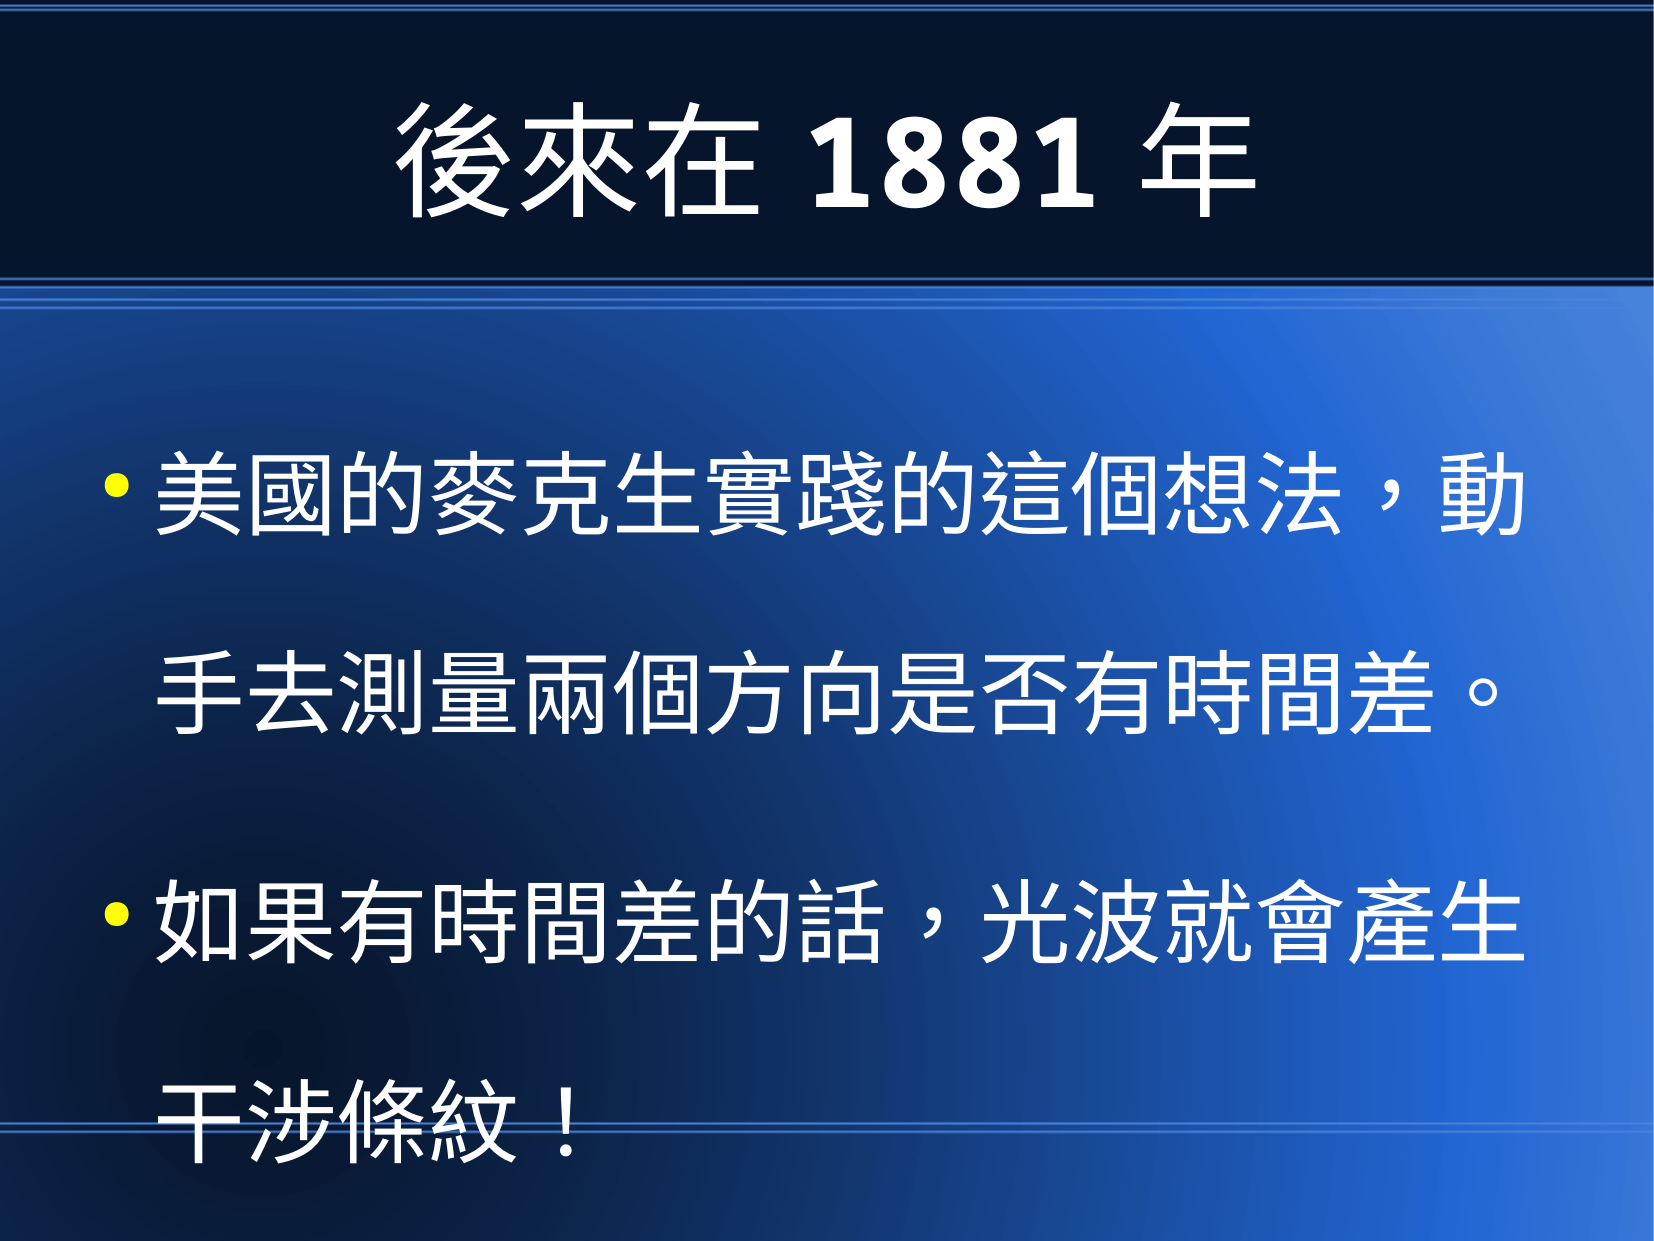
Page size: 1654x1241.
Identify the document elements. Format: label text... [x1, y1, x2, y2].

title 後來在1881年 [82, 49, 1571, 257]
picture [0, 0, 1654, 1241]
list 美國的麥克生實踐的這個想法，動手去測量兩個方向是否有時間差。 如果有時間差的話，光波就會產生干涉條紋！ [82, 355, 1571, 1241]
